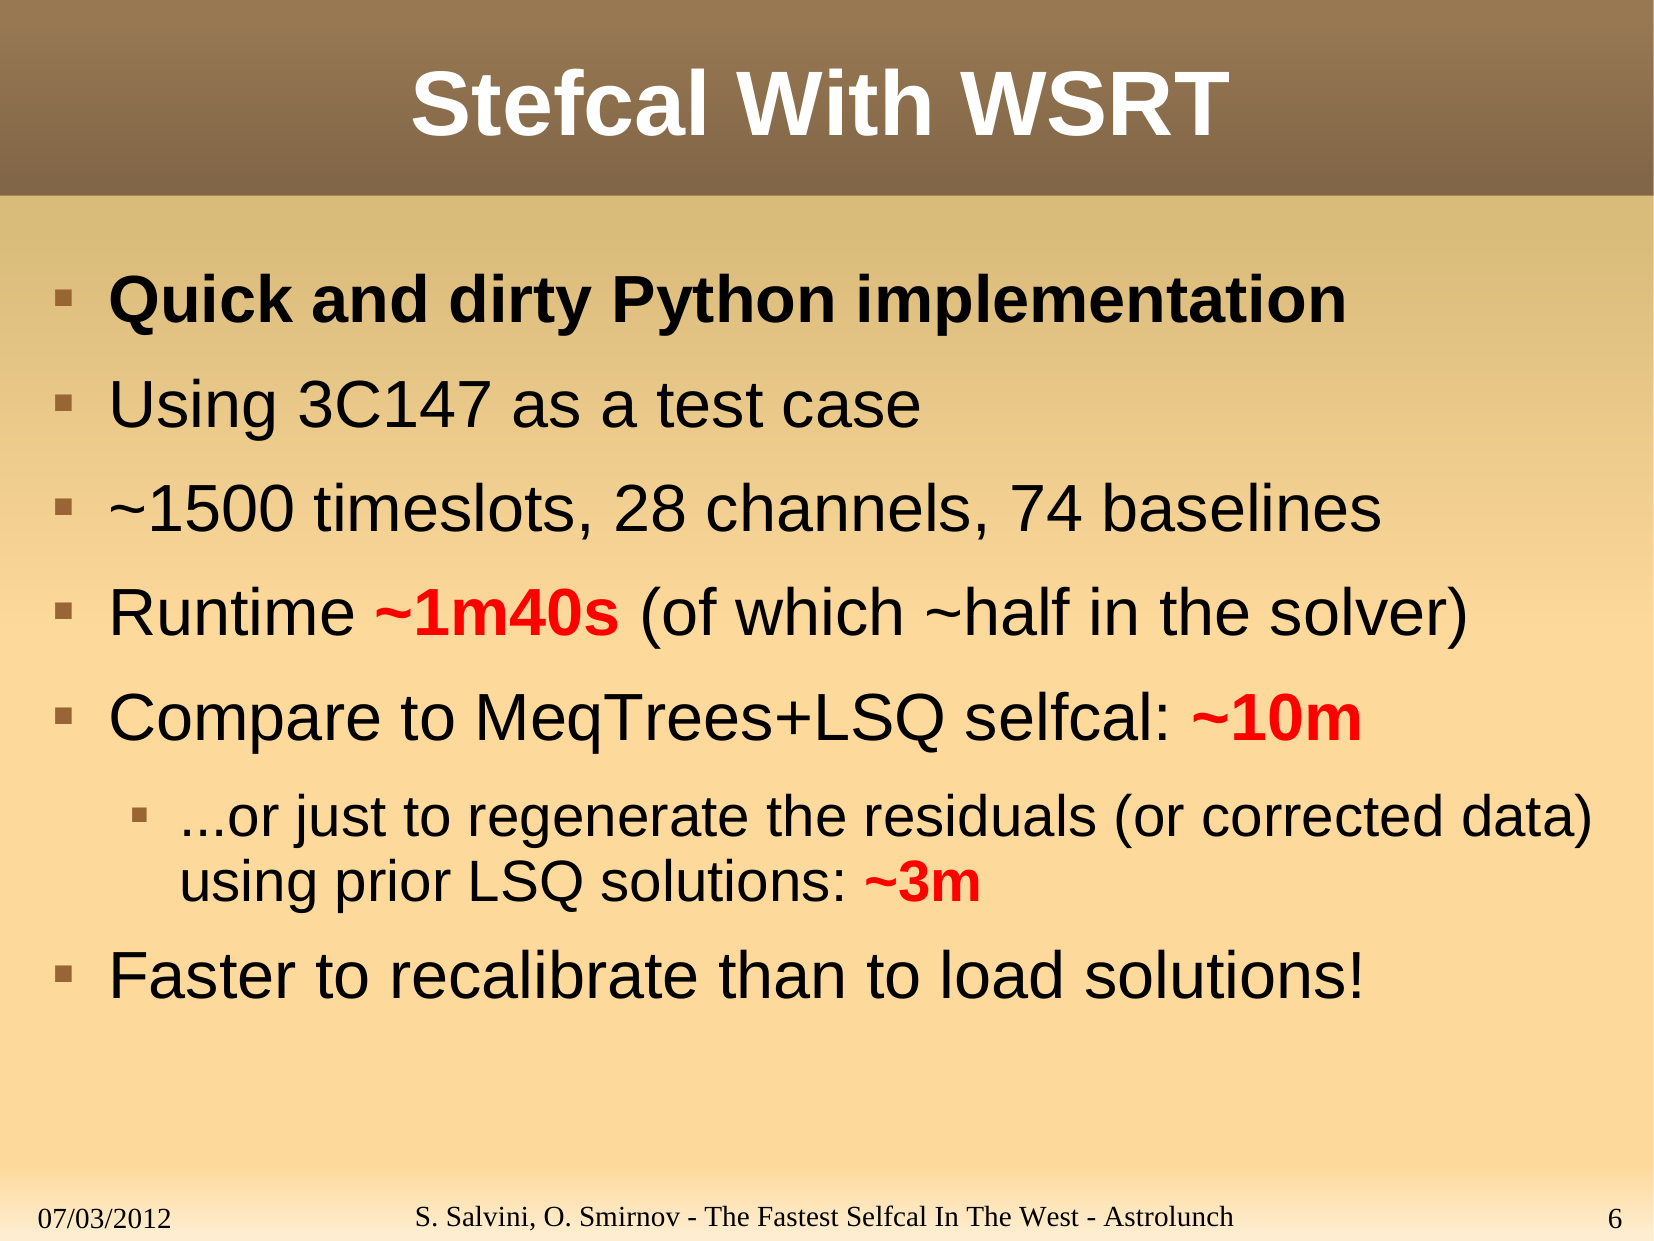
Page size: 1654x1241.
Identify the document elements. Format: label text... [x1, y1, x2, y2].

picture [0, 0, 1654, 1241]
list Quick and dirty Python implementation Using 3C147 as a test case ~1500 timeslots, 28 channels, 74 baselines Runtime ~1m40s (of which ~half in the solver) Compare to MeqTrees+LSQ selfcal: ~10m ...or just to regenerate the residuals (or corrected data) using prior LSQ solutions: ~3m Faster to recalibrate than to load solutions! [37, 262, 1601, 1104]
title Stefcal With WSRT [76, 7, 1565, 200]
